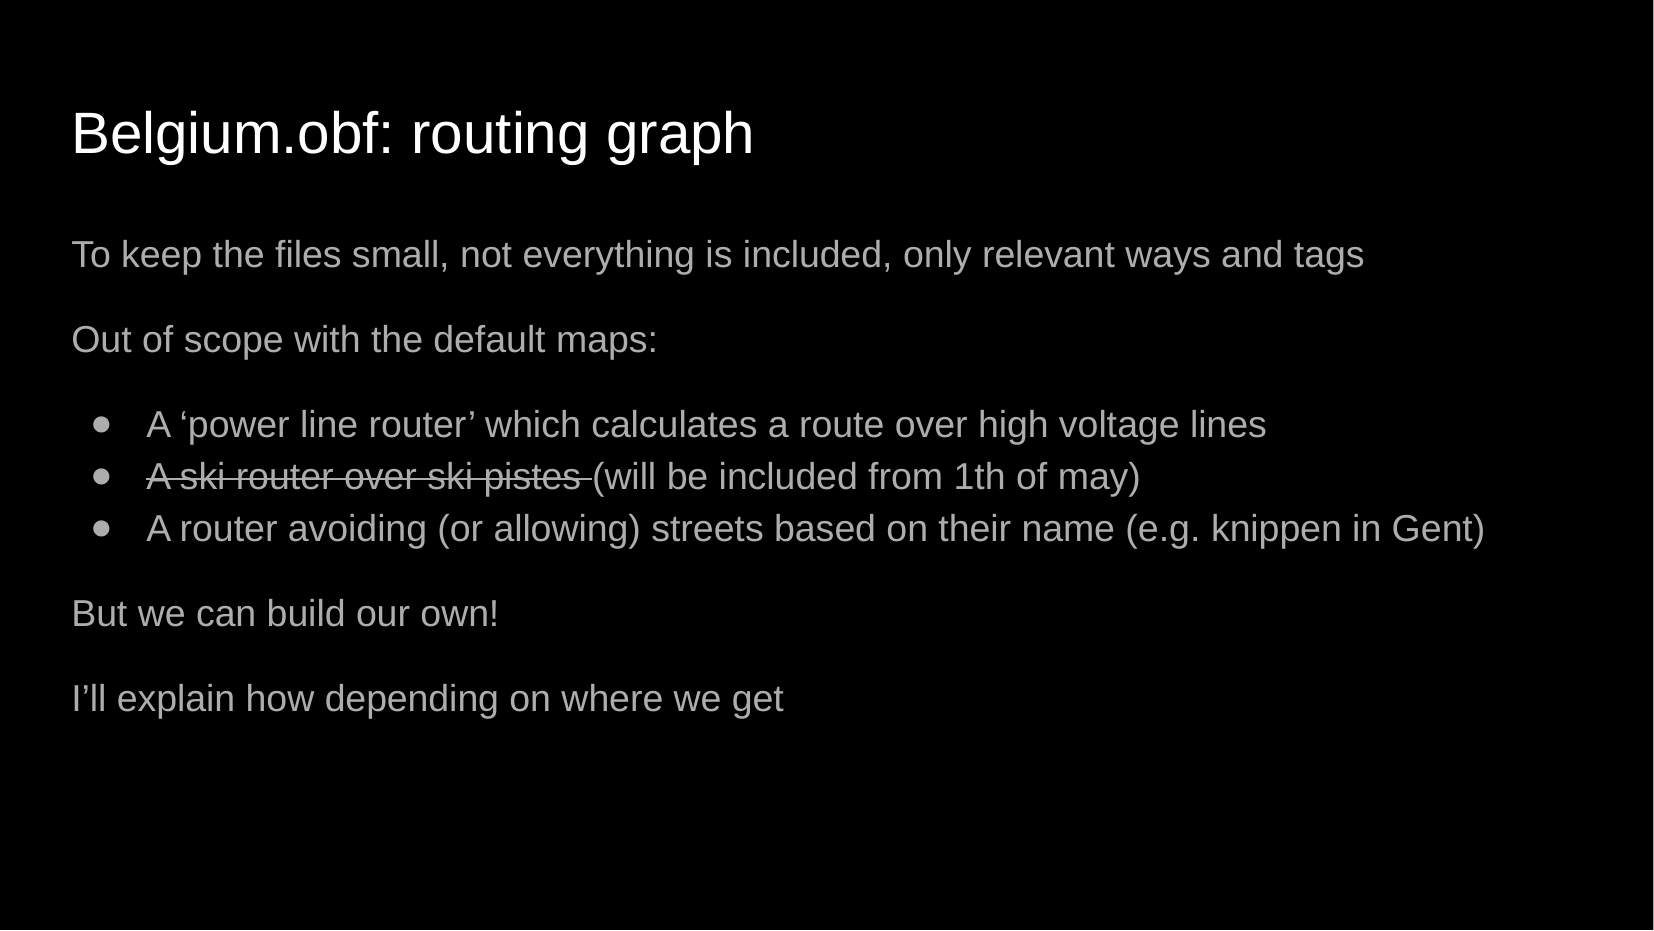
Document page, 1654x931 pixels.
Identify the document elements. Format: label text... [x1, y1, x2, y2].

title Belgium.obf: routing graph [56, 80, 1598, 184]
list To keep the files small, not everything is included, only relevant ways and tags Out of scope with the default maps: A ‘power line router’ which calculates a route over high voltage lines A ski router over ski pistes (will be included from 1th of may) A router avoiding (or allowing) streets based on their name (e.g. knippen in Gent) But we can build our own! I’ll explain how depending on where we get [56, 208, 1598, 827]
